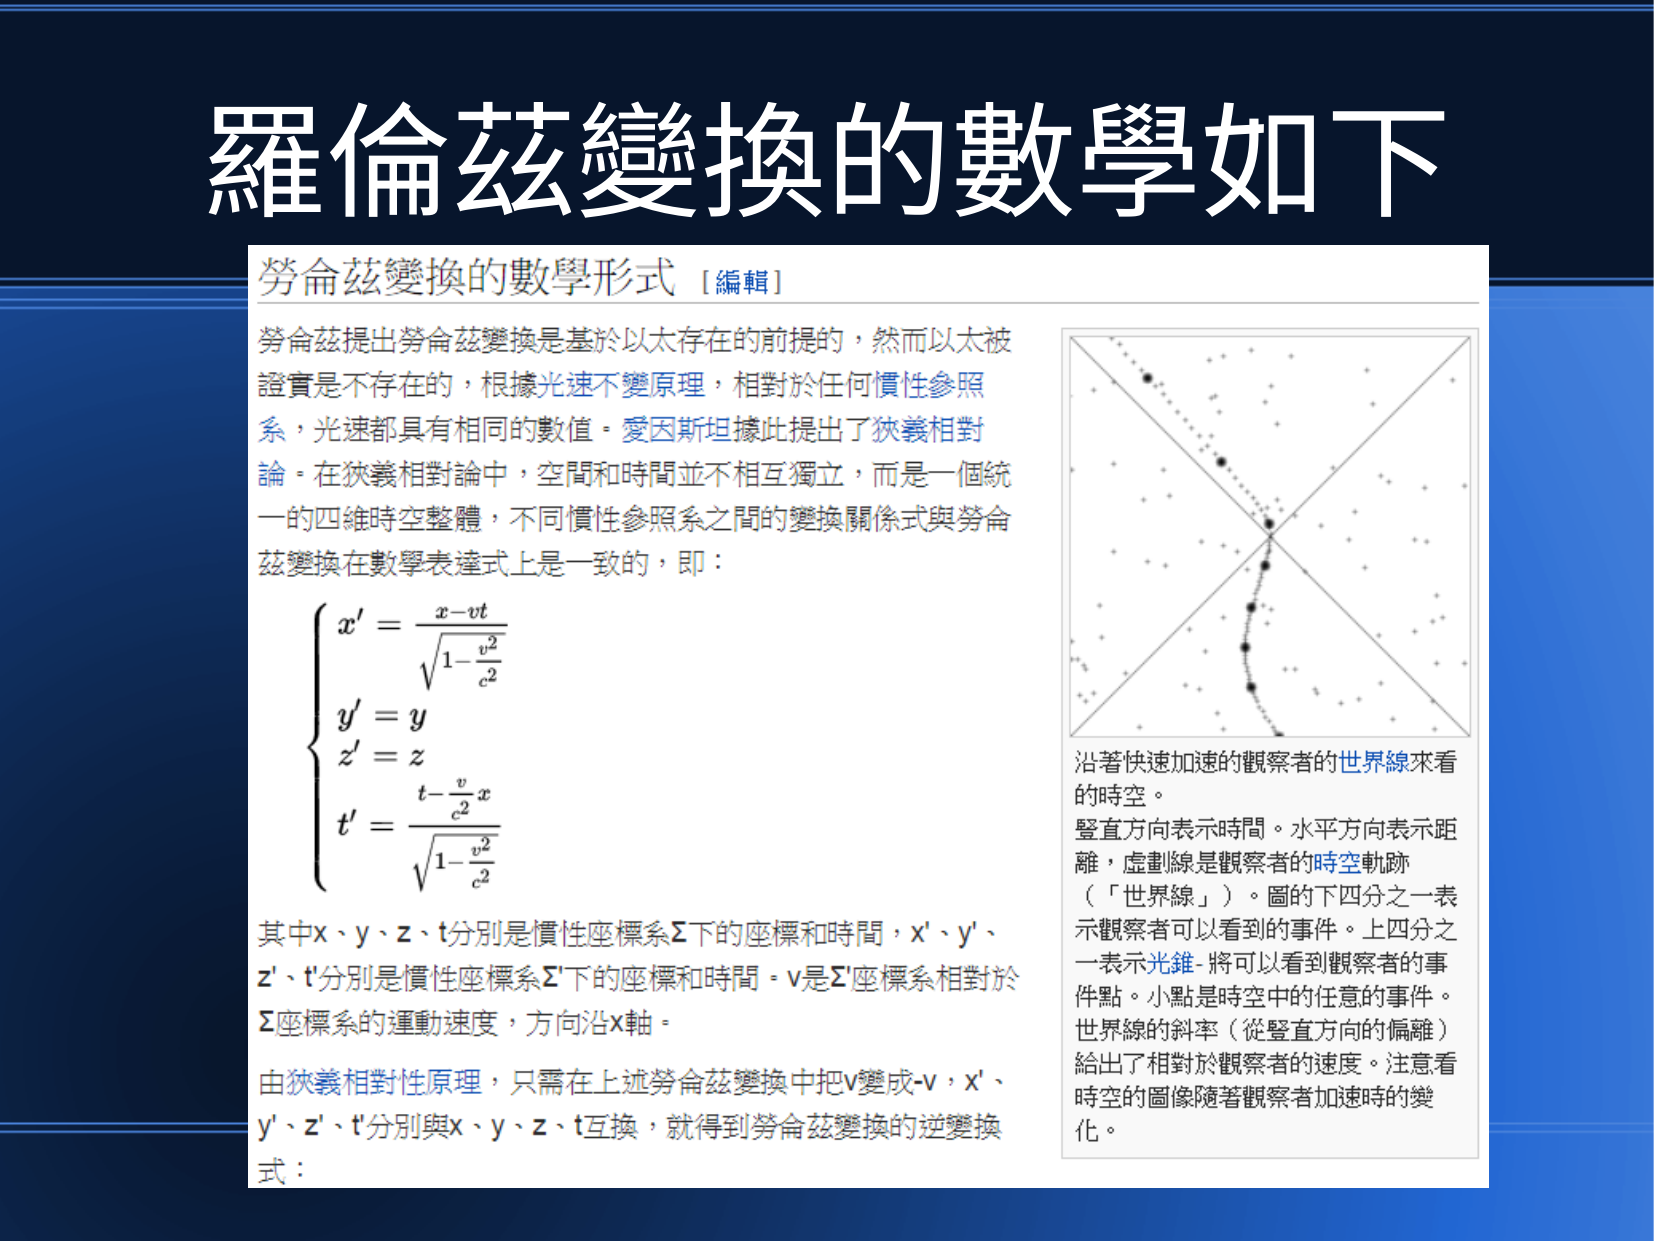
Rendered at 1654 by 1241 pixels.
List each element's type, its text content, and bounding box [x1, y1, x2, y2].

picture [0, 0, 1654, 1241]
title 羅倫茲變換的數學如下 [82, 49, 1571, 257]
